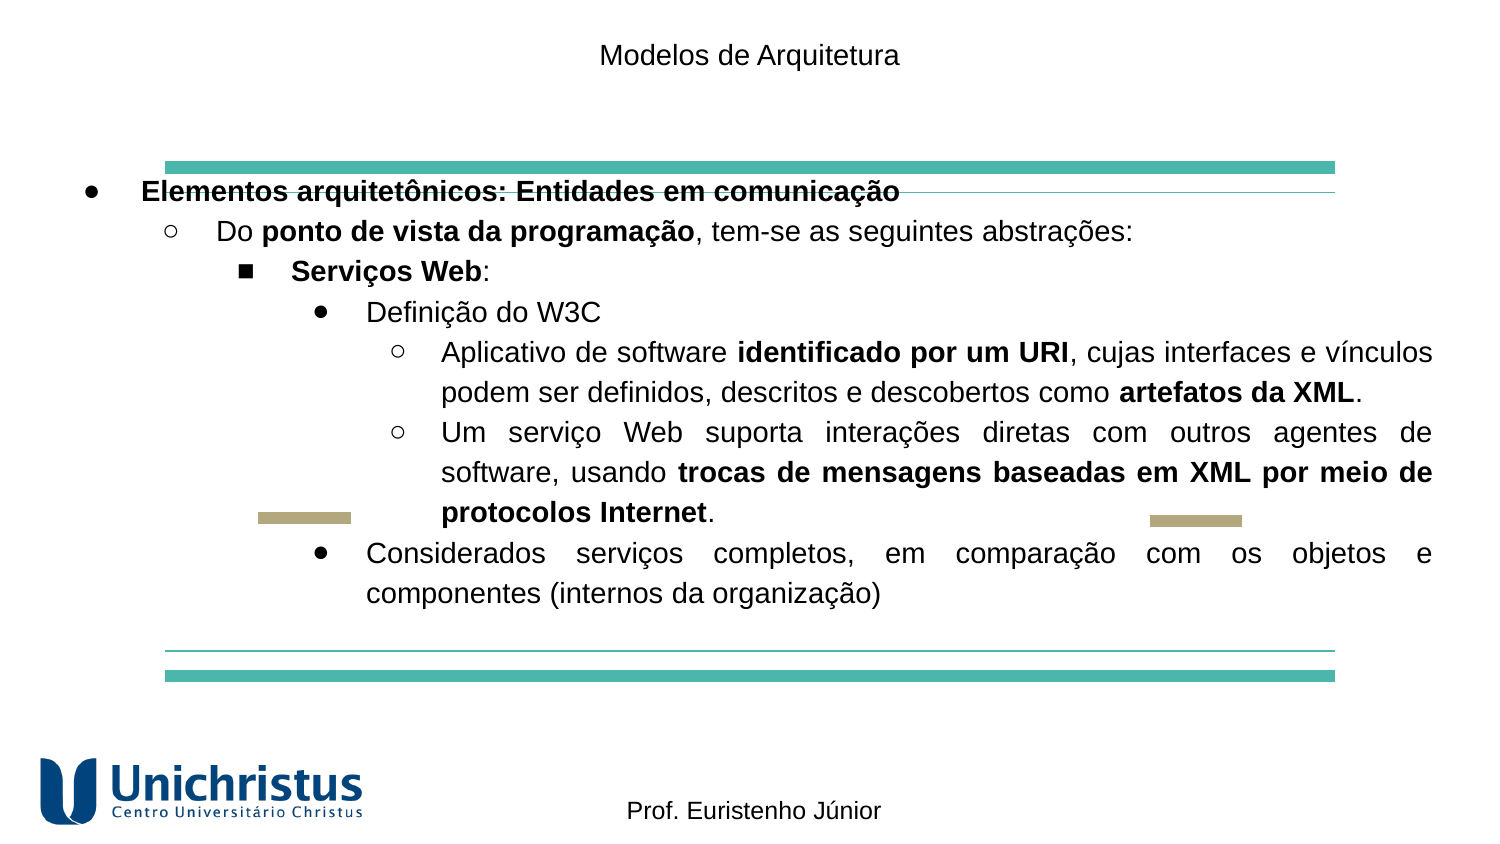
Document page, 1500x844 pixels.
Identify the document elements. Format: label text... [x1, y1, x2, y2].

list Elementos arquitetônicos: Entidades em comunicação Do ponto de vista da programação, tem-se as seguintes abstrações: Serviços Web: Definição do W3C Aplicativo de software identificado por um URI, cujas interfaces e vínculos podem ser definidos, descritos e descobertos como artefatos da XML. Um serviço Web suporta interações diretas com outros agentes de software, usando trocas de mensagens baseadas em XML por meio de protocolos Internet. Considerados serviços completos, em comparação com os objetos e componentes (internos da organização) [51, 152, 1449, 750]
title Modelos de Arquitetura [51, 20, 1449, 137]
picture [35, 754, 367, 827]
